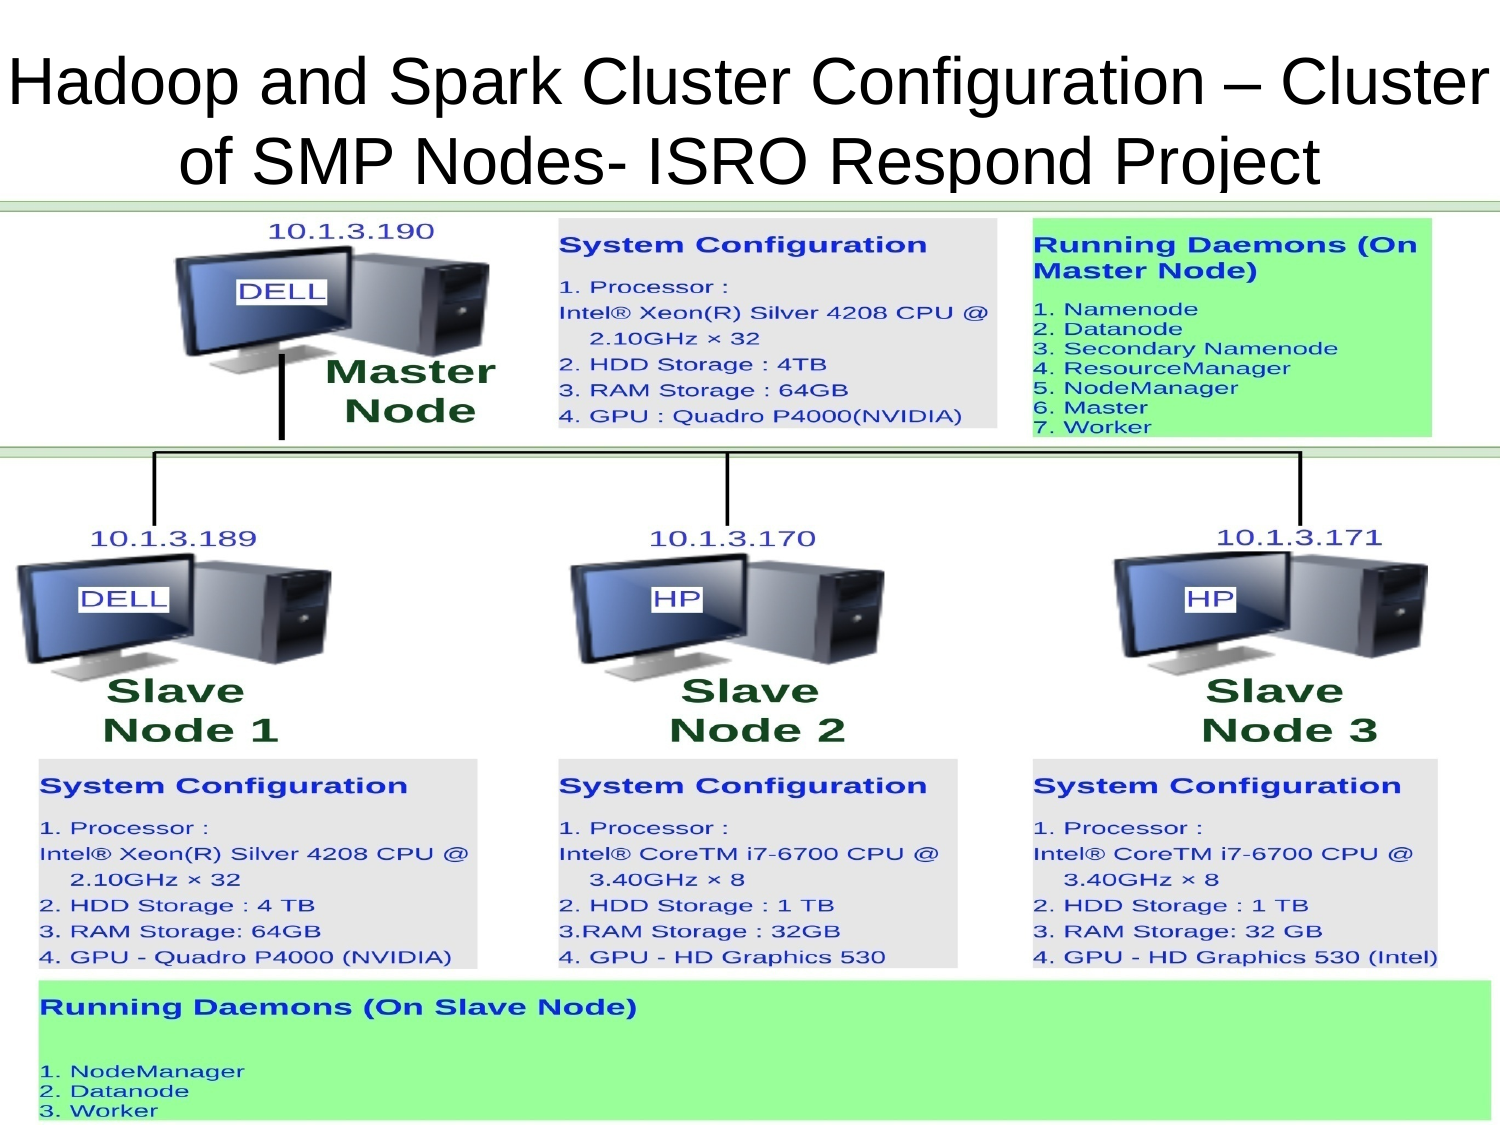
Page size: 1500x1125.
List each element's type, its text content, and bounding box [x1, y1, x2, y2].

picture [0, 193, 1500, 1125]
title Hadoop and Spark Cluster Configuration – Cluster of SMP Nodes- ISRO Respond Project [0, 24, 1500, 193]
